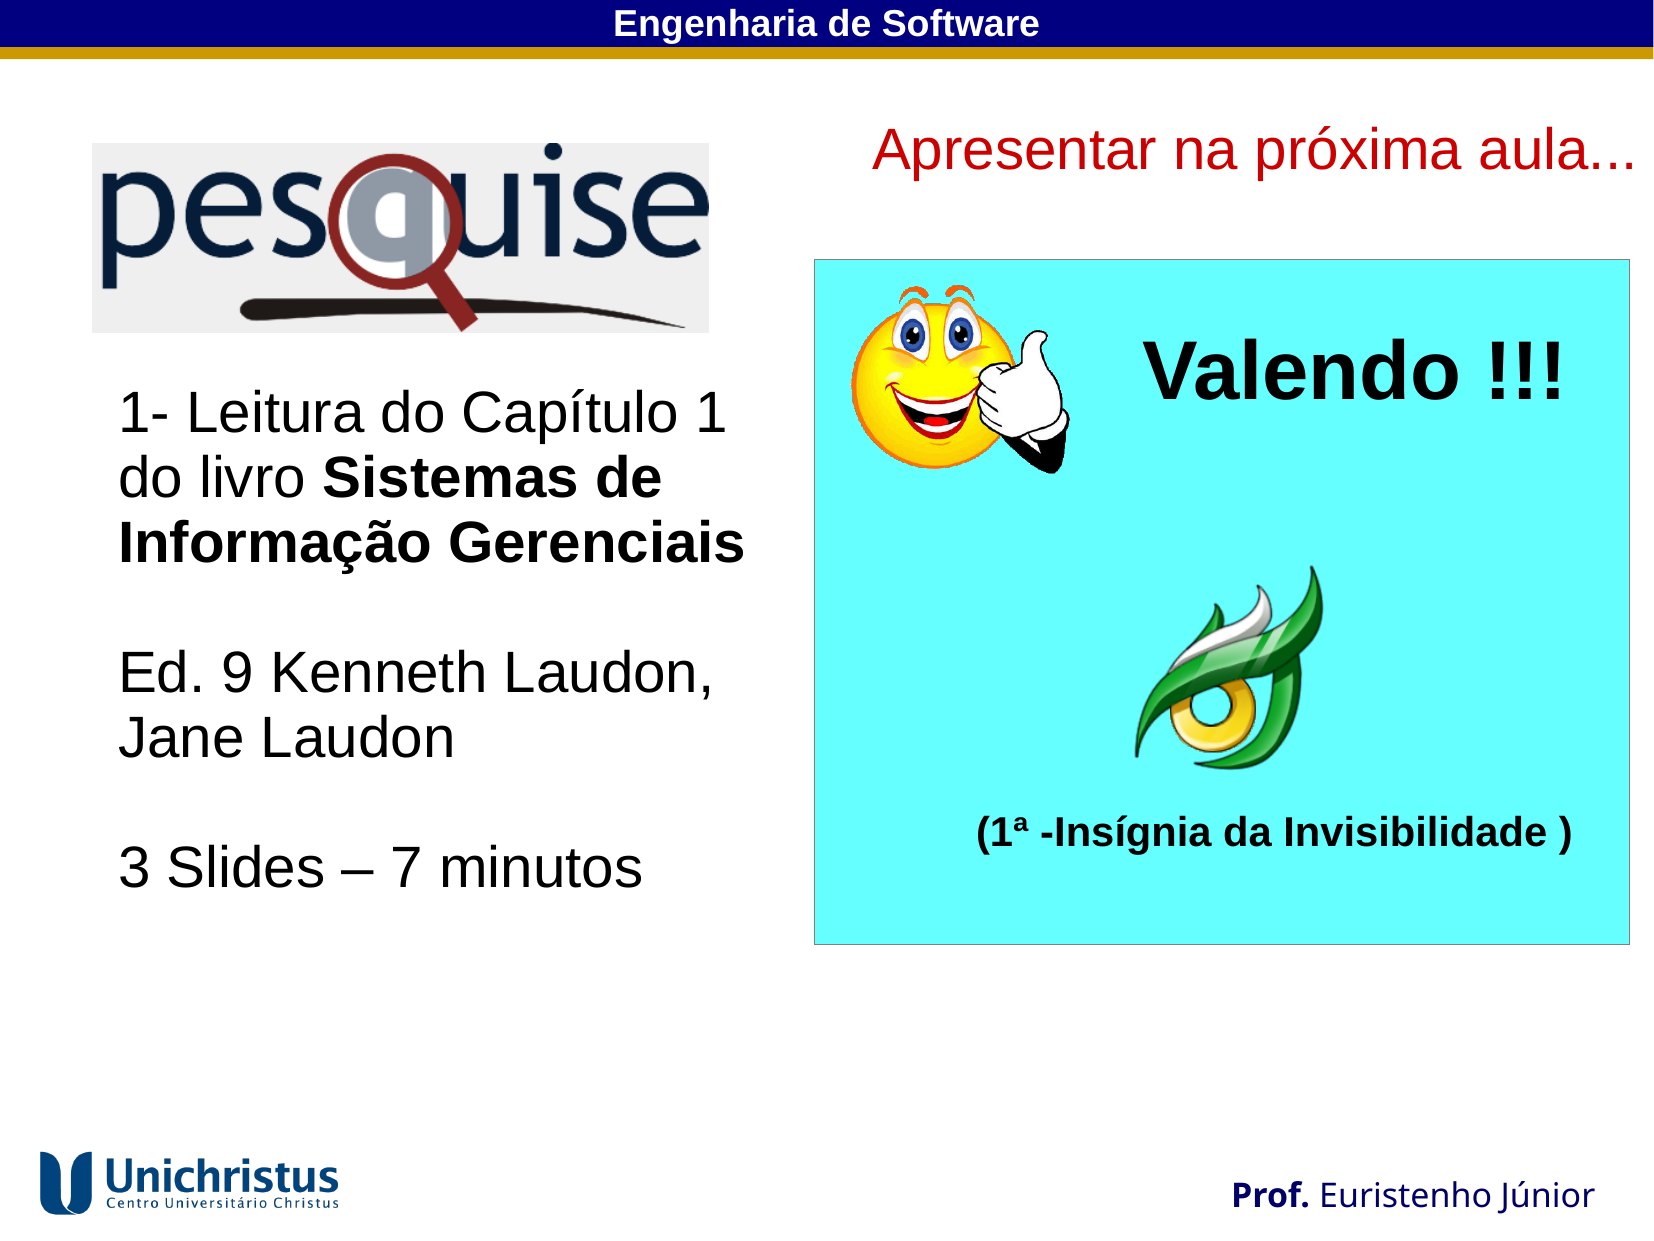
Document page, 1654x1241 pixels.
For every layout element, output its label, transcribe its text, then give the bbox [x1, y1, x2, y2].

text_box (1ª -Insígnia da Invisibilidade ) [949, 801, 1600, 875]
text_box Engenharia de Software [0, 0, 1654, 47]
picture [92, 143, 709, 334]
text_box Prof. Euristenho Júnior [1216, 1163, 1654, 1224]
picture [1110, 562, 1345, 792]
text_box Apresentar na próxima aula... [857, 109, 1654, 190]
picture [850, 283, 1071, 474]
text_box 1- Leitura do Capítulo 1 do livro Sistemas de Informação Gerenciais Ed. 9 Kenneth Laudon, Jane Laudon 3 Slides – 7 minutos [103, 372, 762, 1103]
picture [35, 1148, 343, 1217]
text_box [0, 47, 1654, 60]
text_box [814, 259, 1630, 945]
text_box Valendo !!! [1127, 317, 1583, 426]
